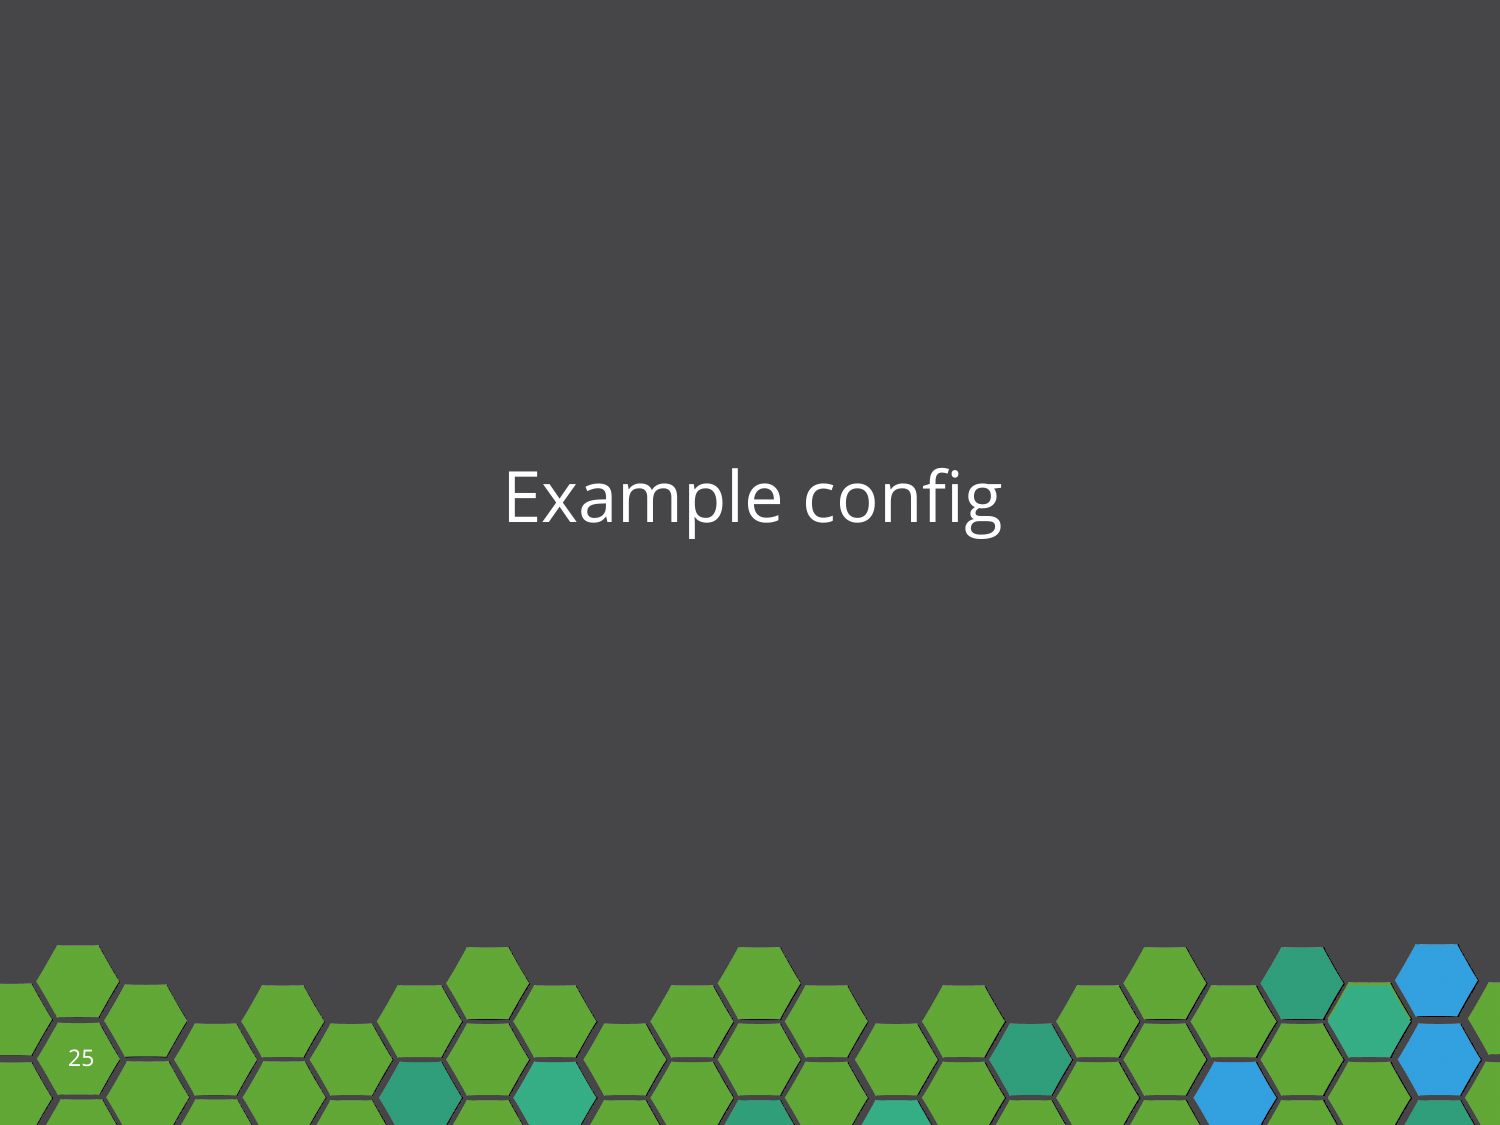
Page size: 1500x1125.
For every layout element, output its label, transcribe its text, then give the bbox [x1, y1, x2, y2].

title Example config [135, 414, 1372, 577]
picture [0, 944, 1500, 1125]
